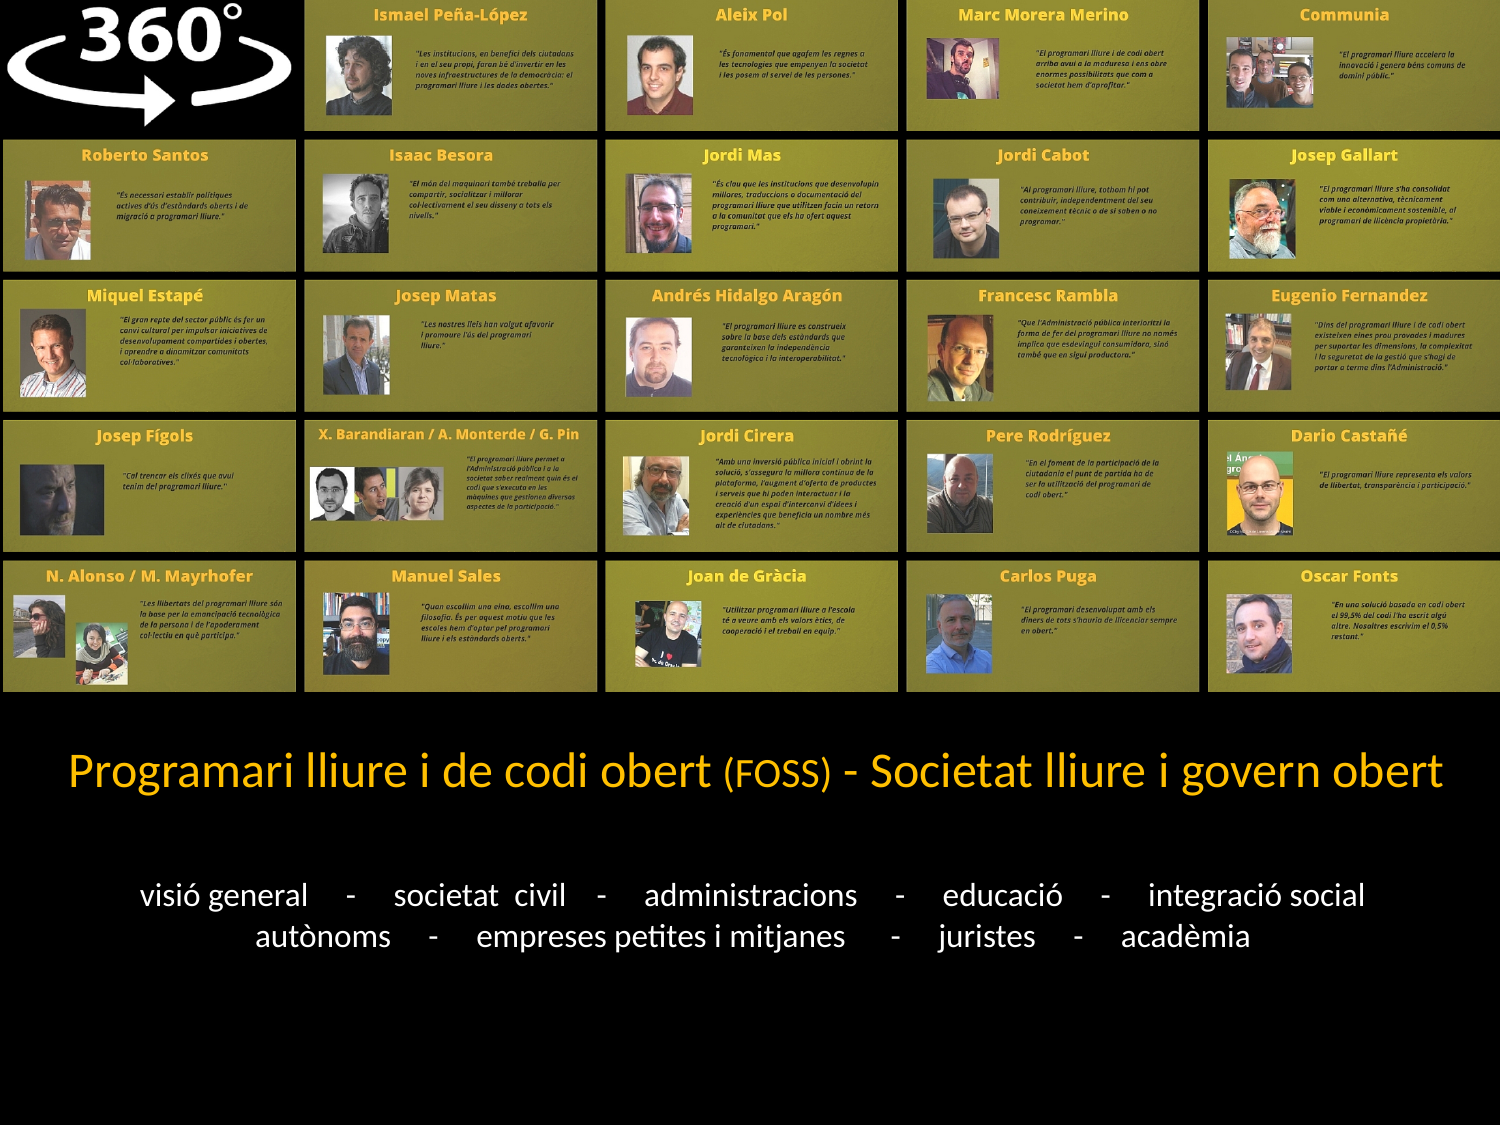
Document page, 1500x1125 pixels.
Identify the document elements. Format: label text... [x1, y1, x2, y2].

picture [3, 0, 1500, 692]
text_box visió general - societat civil - administracions - educació - integració social autònoms - empreses petites i mitjanes - juristes - acadèmia [0, 825, 1500, 1003]
text_box Programari lliure i de codi obert (FOSS) - Societat lliure i govern obert [36, 729, 1477, 806]
